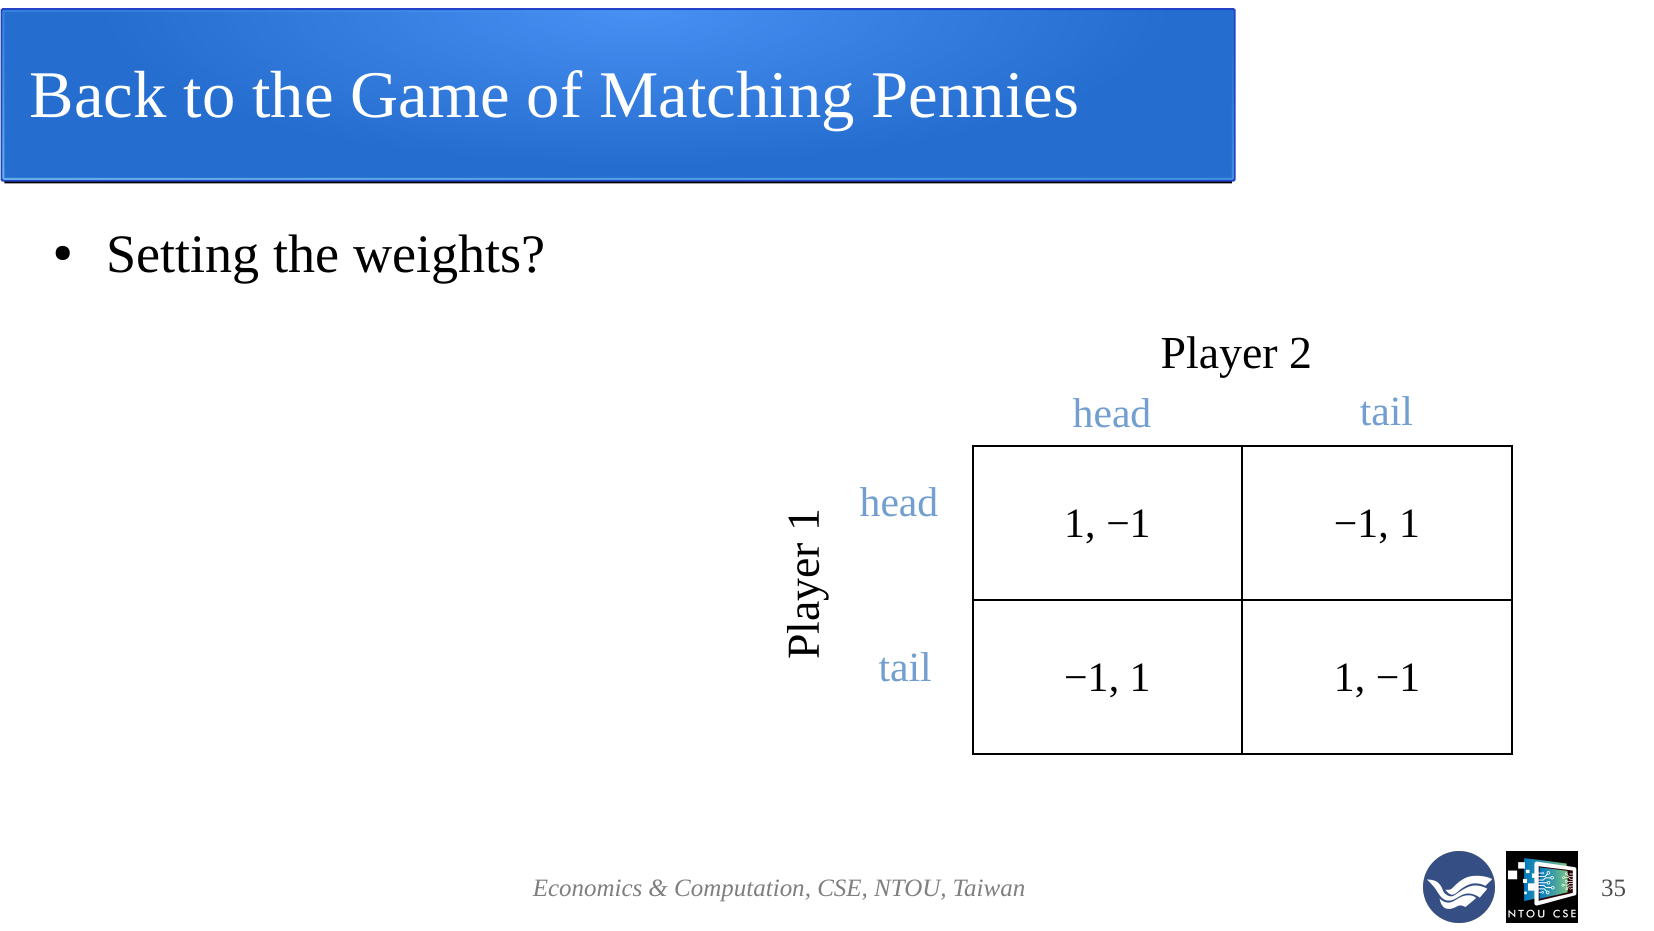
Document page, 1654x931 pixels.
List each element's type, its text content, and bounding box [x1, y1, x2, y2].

text_box head [823, 471, 975, 538]
list Setting the weights? [35, 224, 780, 764]
table_header 1, −1 [974, 447, 1241, 599]
title Back to the Game of Matching Pennies [29, 17, 1138, 172]
text_box head [1023, 382, 1201, 449]
text_box Player 2 [1123, 320, 1350, 387]
text_box Player 1 [770, 480, 857, 688]
picture [1506, 851, 1578, 923]
table_header −1, 1 [1243, 447, 1511, 599]
table_cell −1, 1 [974, 601, 1241, 753]
table_cell 1, −1 [1243, 601, 1511, 753]
picture [1423, 851, 1495, 923]
text_box tail [1282, 380, 1491, 446]
text_box tail [844, 637, 966, 702]
